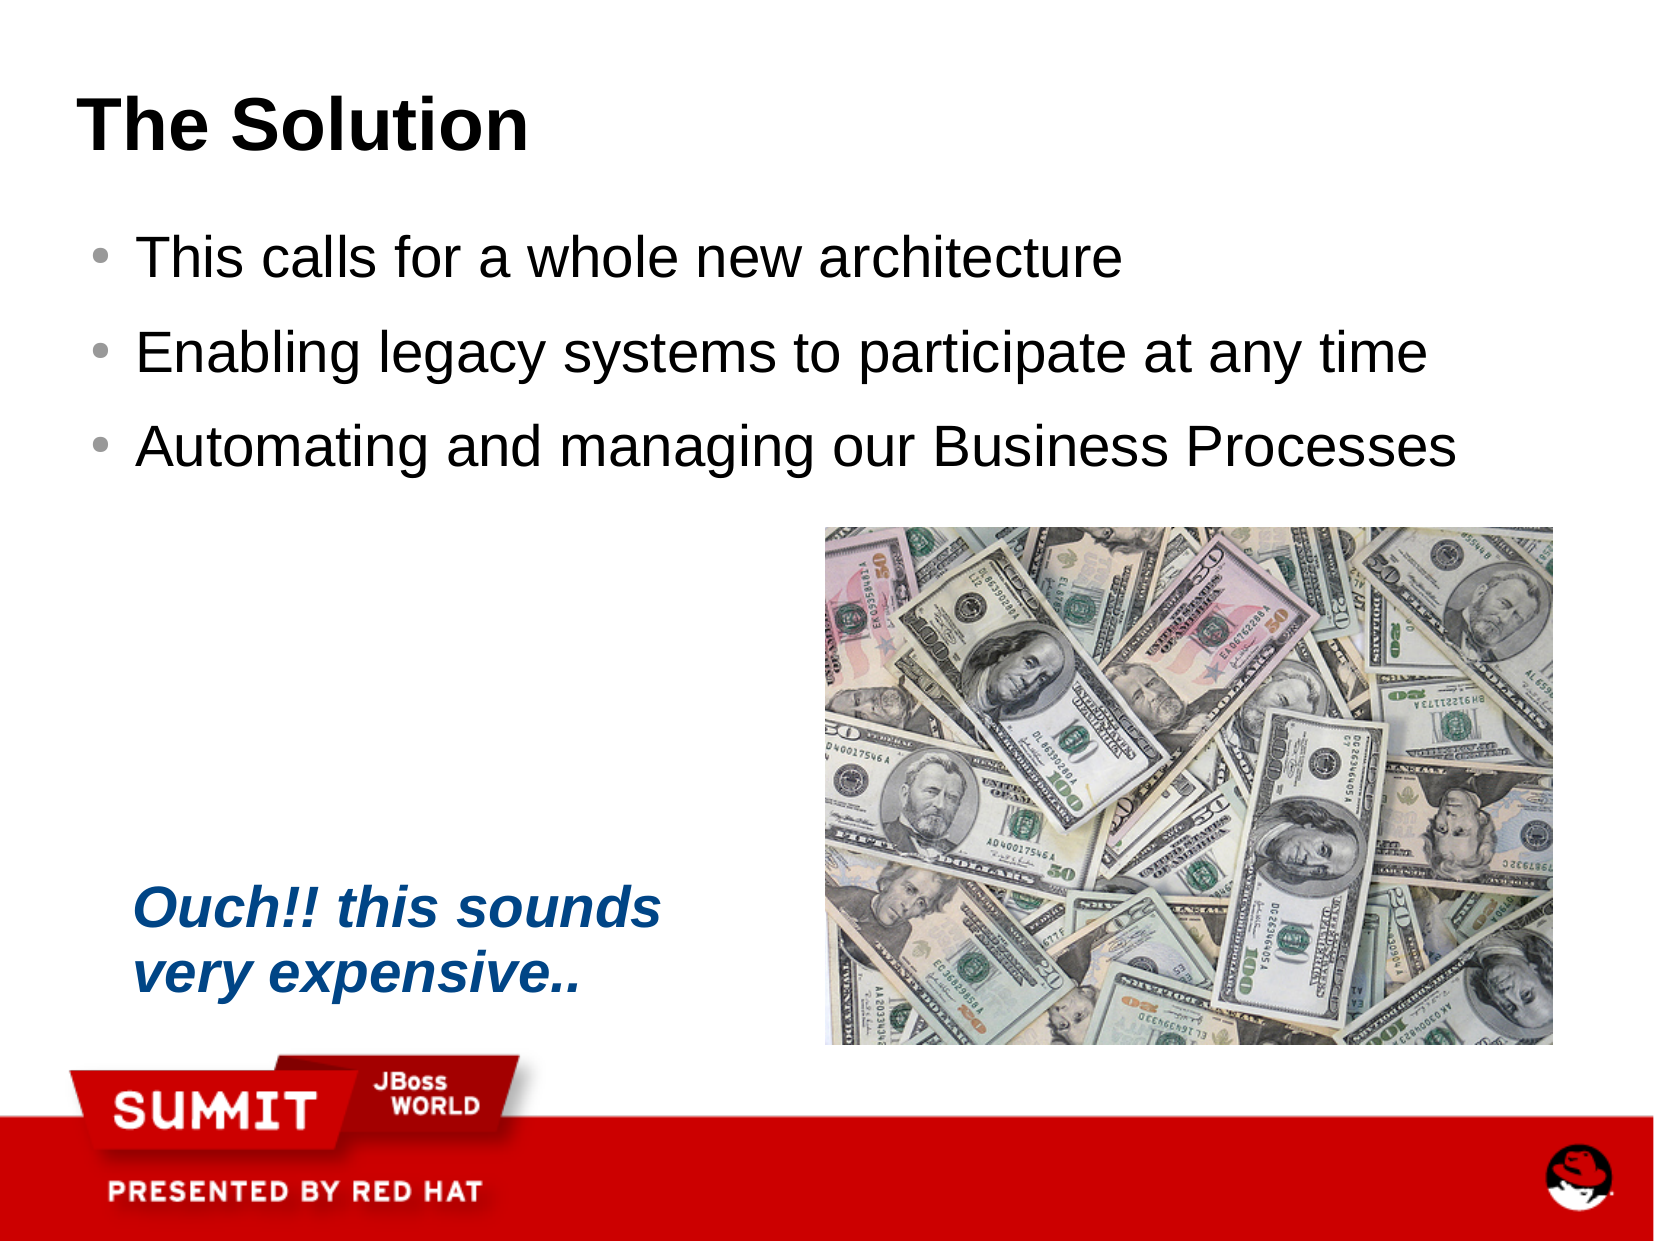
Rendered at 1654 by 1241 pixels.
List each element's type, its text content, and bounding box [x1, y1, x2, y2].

picture [0, 527, 1654, 1241]
list This calls for a whole new architecture Enabling legacy systems to participate at any time Automating and managing our Business Processes [75, 225, 1576, 826]
text_box Ouch!! this sounds very expensive.. [72, 874, 752, 1048]
title The Solution [76, 45, 1565, 204]
